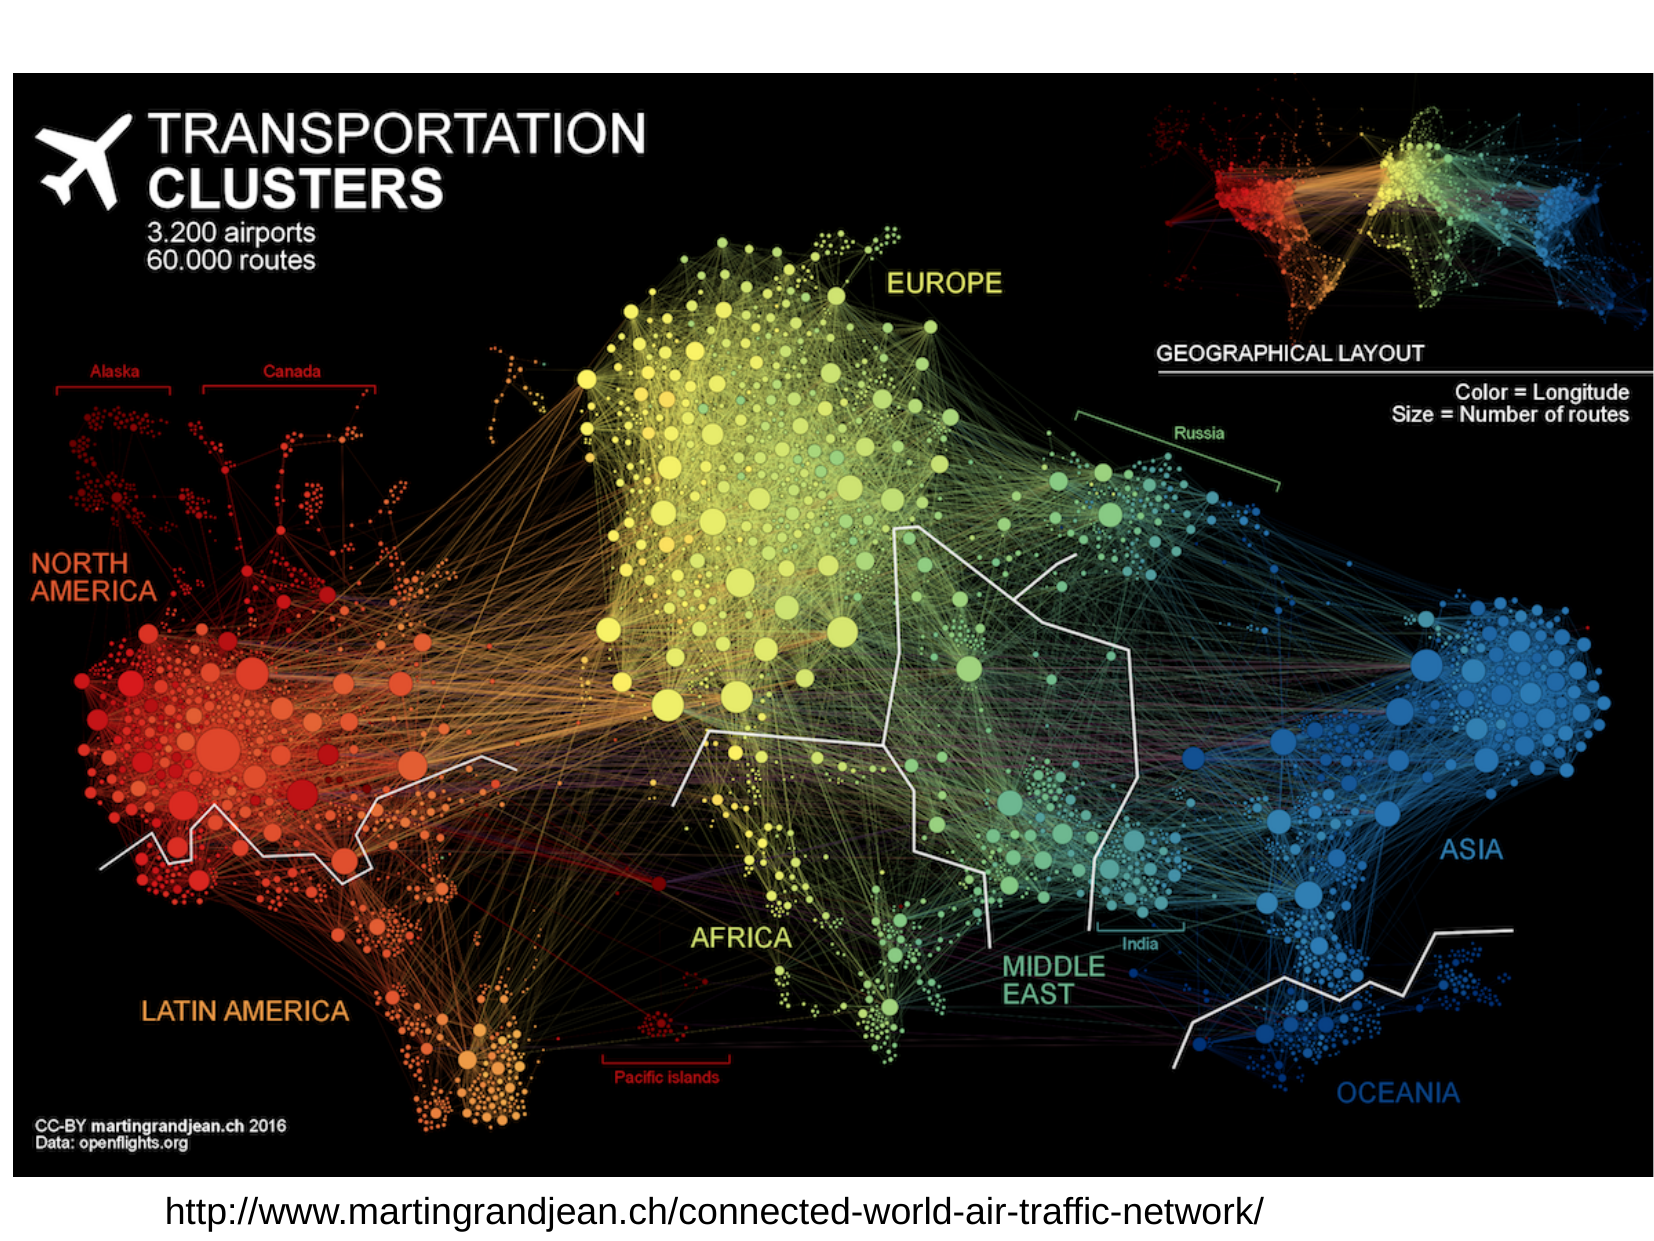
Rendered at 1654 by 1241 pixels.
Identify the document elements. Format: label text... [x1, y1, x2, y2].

text_box http://www.martingrandjean.ch/connected-world-air-traffic-network/ [150, 1183, 1285, 1241]
picture [13, 73, 1654, 1177]
